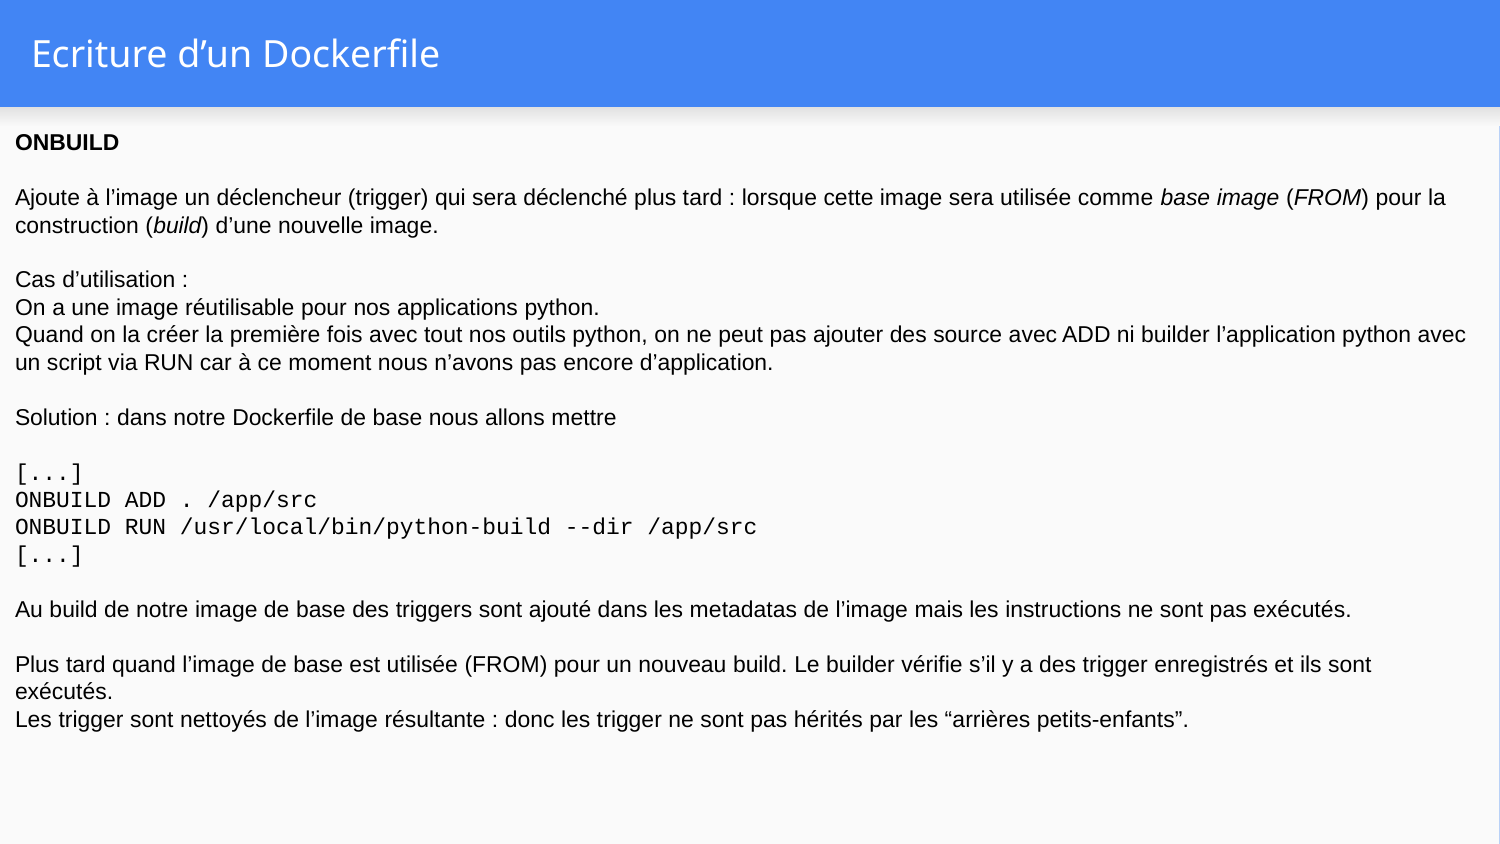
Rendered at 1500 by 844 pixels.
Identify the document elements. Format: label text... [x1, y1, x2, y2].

title Ecriture d’un Dockerfile [16, 2, 1464, 102]
text_box ONBUILD Ajoute à l’image un déclencheur (trigger) qui sera déclenché plus tard : lorsque cette image sera utilisée comme base image (FROM) pour la construction (build) d’une nouvelle image. Cas d’utilisation : On a une image réutilisable pour nos applications python. Quand on la créer la première fois avec tout nos outils python, on ne peut pas ajouter des source avec ADD ni builder l’application python avec un script via RUN car à ce moment nous n’avons pas encore d’application. Solution : dans notre Dockerfile de base nous allons mettre [...] ONBUILD ADD . /app/src ONBUILD RUN /usr/local/bin/python-build --dir /app/src [...] Au build de notre image de base des triggers sont ajouté dans les metadatas de l’image mais les instructions ne sont pas exécutés. Plus tard quand l’image de base est utilisée (FROM) pour un nouveau build. Le builder vérifie s’il y a des trigger enregistrés et ils sont exécutés. Les trigger sont nettoyés de l’image résultante : donc les trigger ne sont pas hérités par les “arrières petits-enfants”. [0, 112, 1489, 831]
